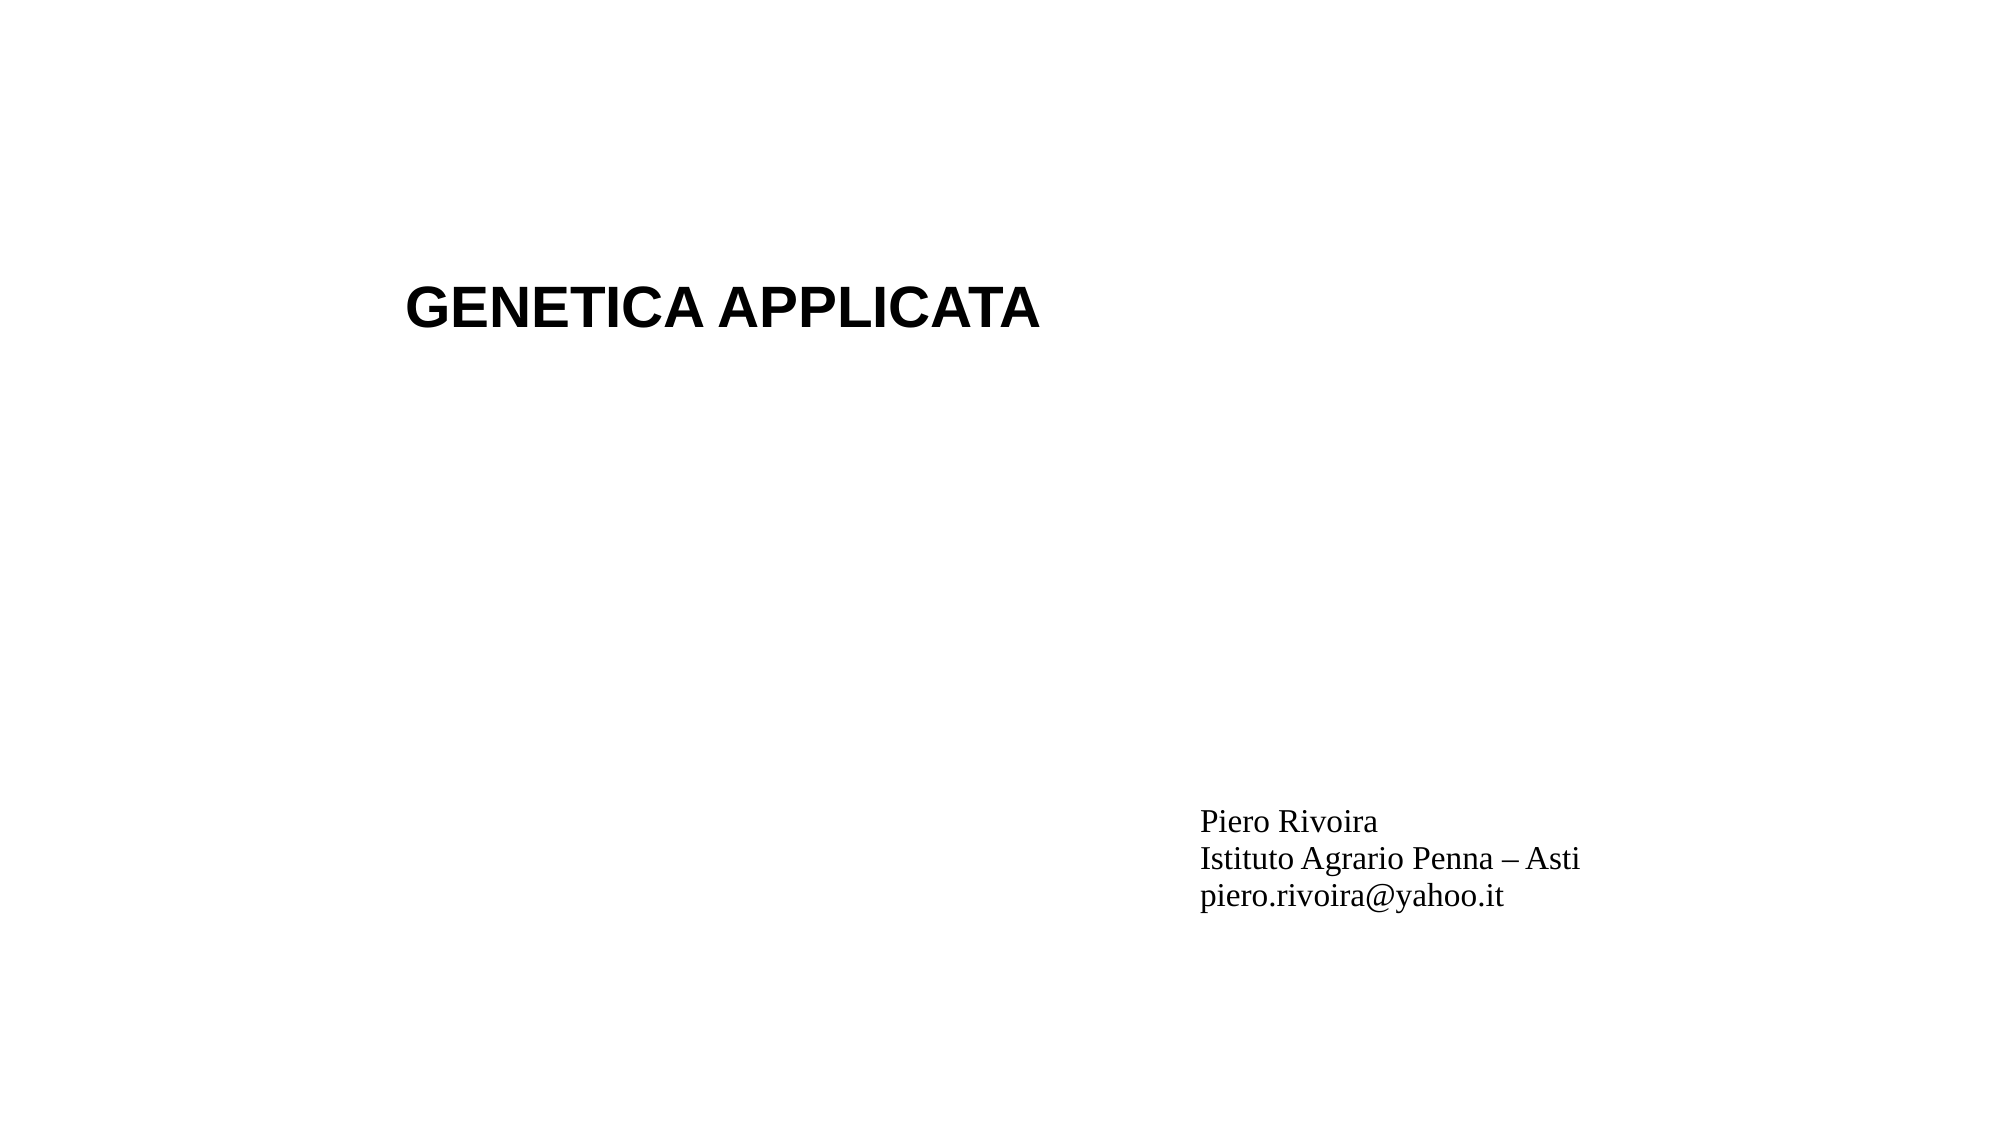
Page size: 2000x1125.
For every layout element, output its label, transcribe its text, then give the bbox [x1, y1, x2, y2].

text_box Piero Rivoira Istituto Agrario Penna – Asti piero.rivoira@yahoo.it [1185, 795, 1831, 943]
text_box GENETICA APPLICATA [390, 267, 1241, 355]
